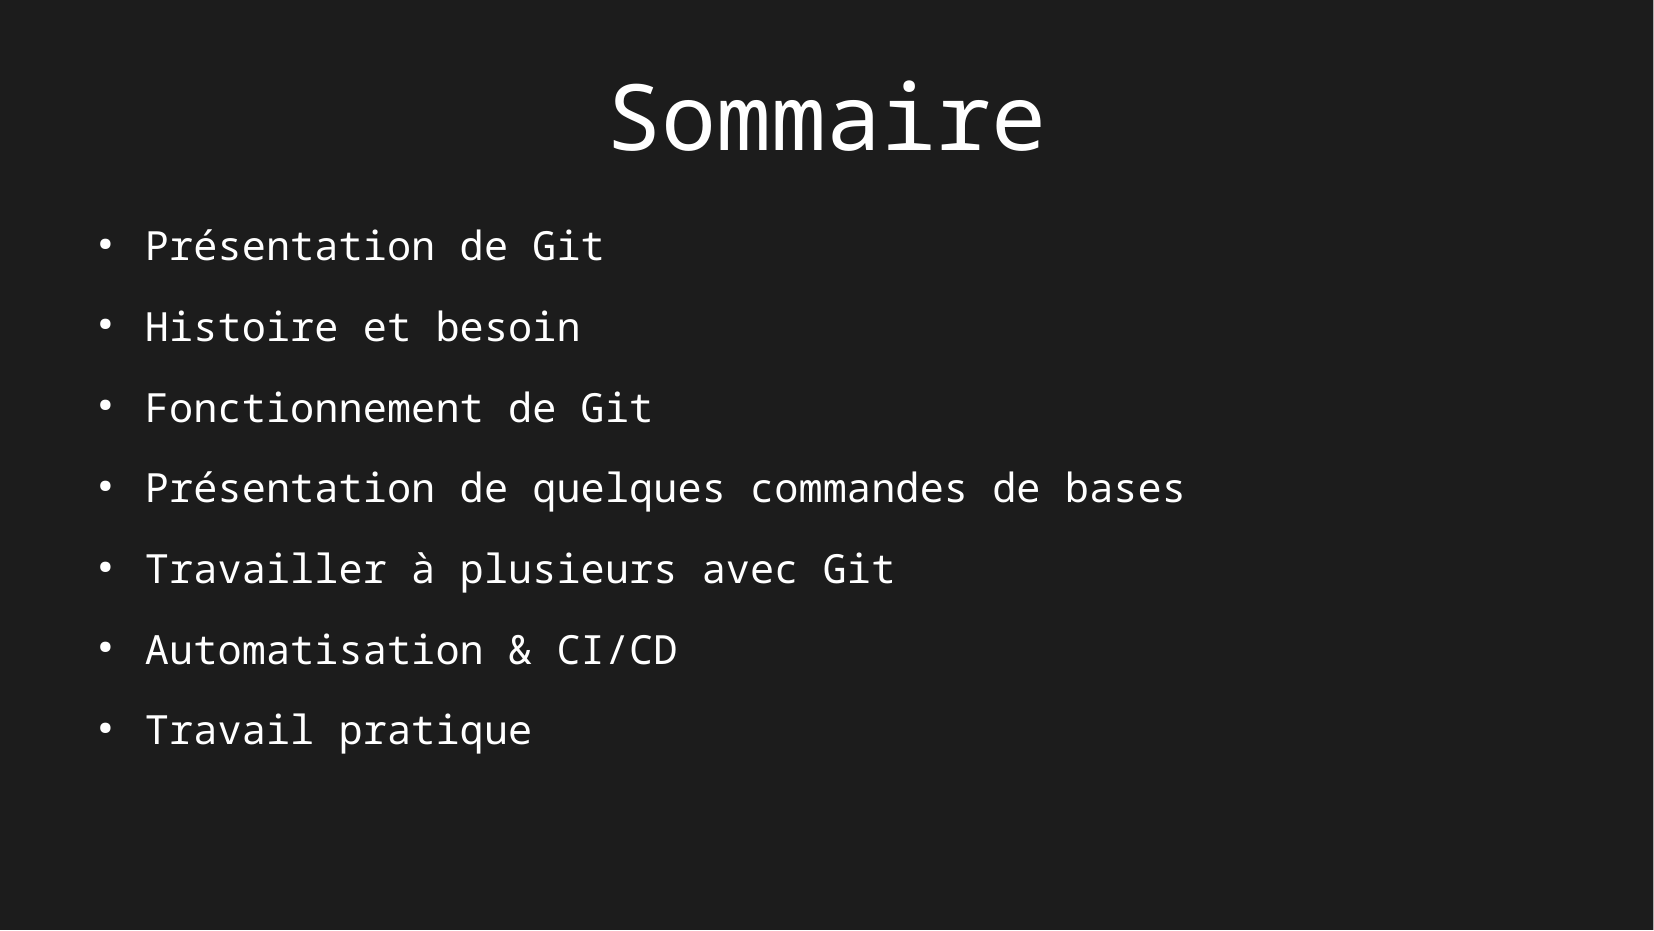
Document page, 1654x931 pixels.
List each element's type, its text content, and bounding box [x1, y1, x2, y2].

list Présentation de Git Histoire et besoin Fonctionnement de Git Présentation de quelques commandes de bases Travailler à plusieurs avec Git Automatisation & CI/CD Travail pratique [82, 217, 1571, 758]
title Sommaire [82, 37, 1571, 193]
